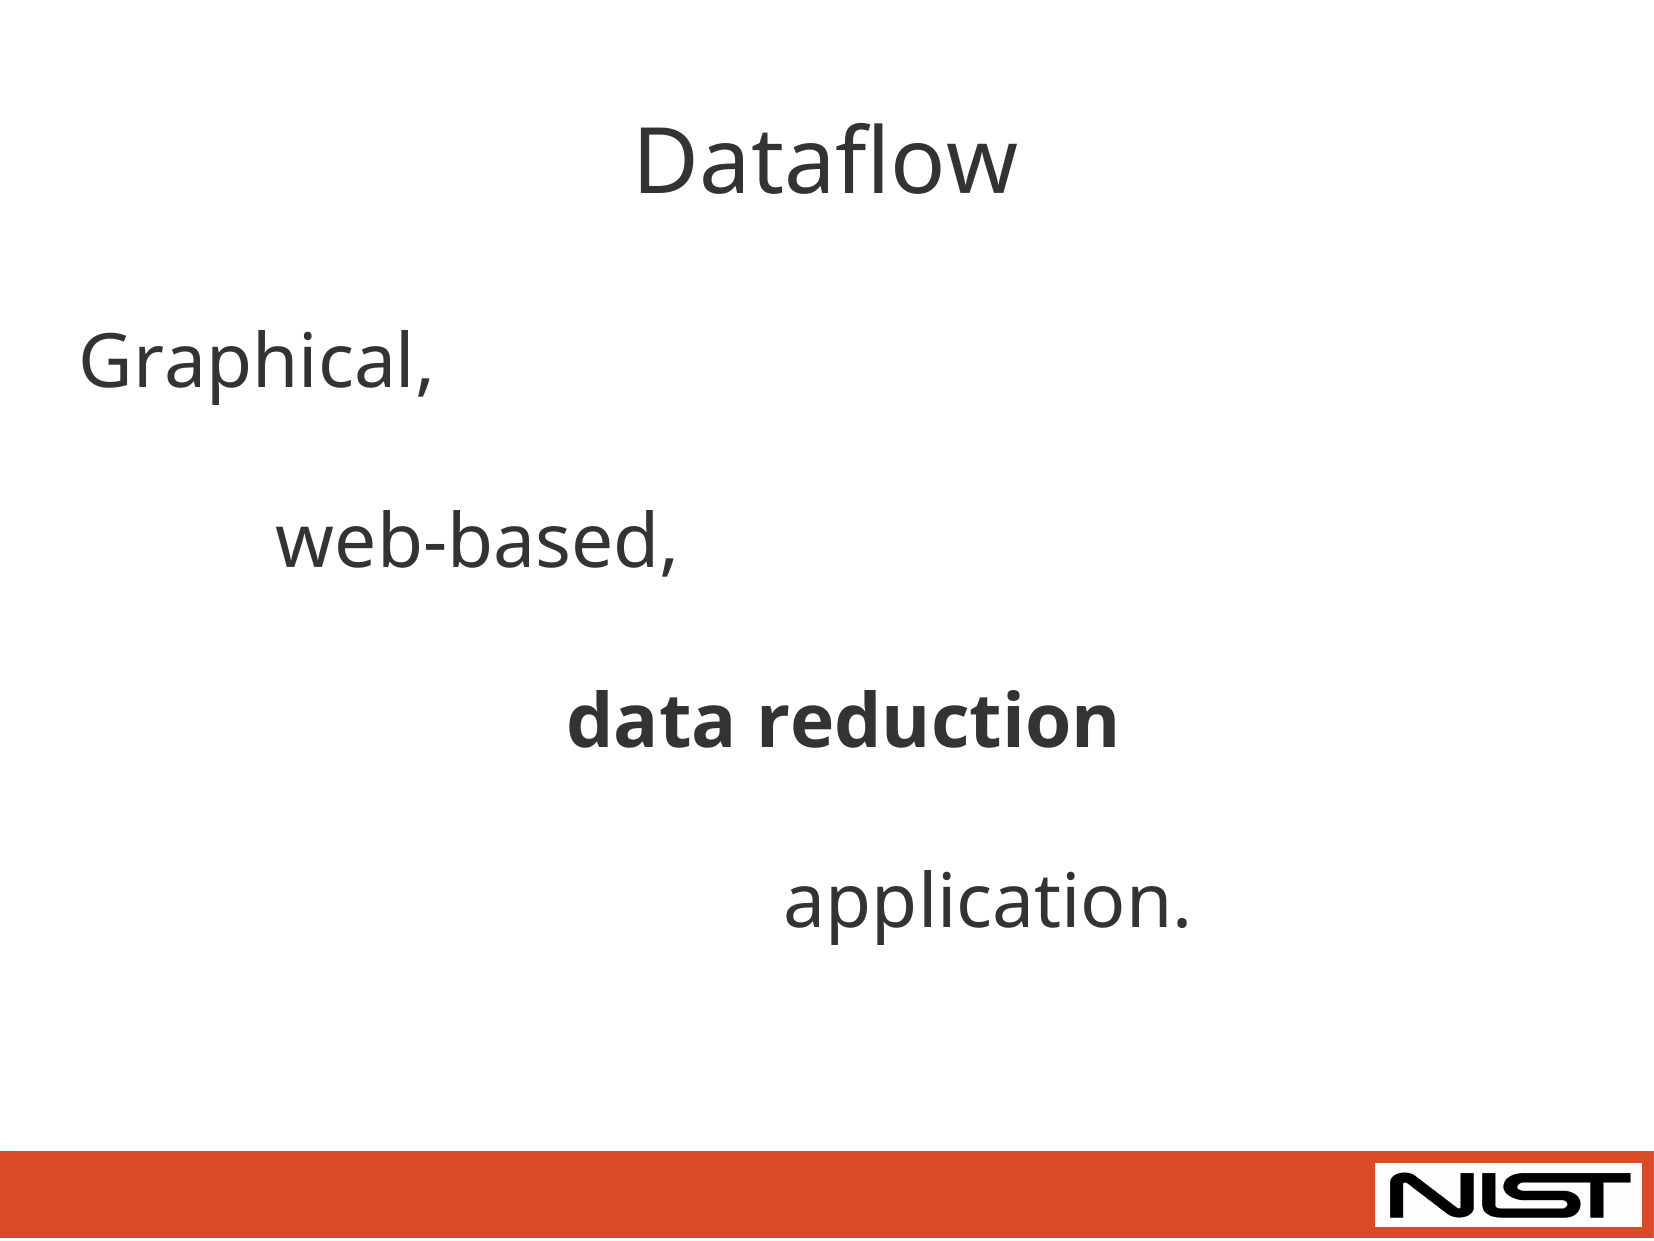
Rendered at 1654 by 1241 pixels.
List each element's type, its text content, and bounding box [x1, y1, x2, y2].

picture [0, 1151, 1654, 1238]
title Dataflow [56, 63, 1596, 266]
list Graphical, web-based, data reduction application. [70, 304, 1583, 1123]
